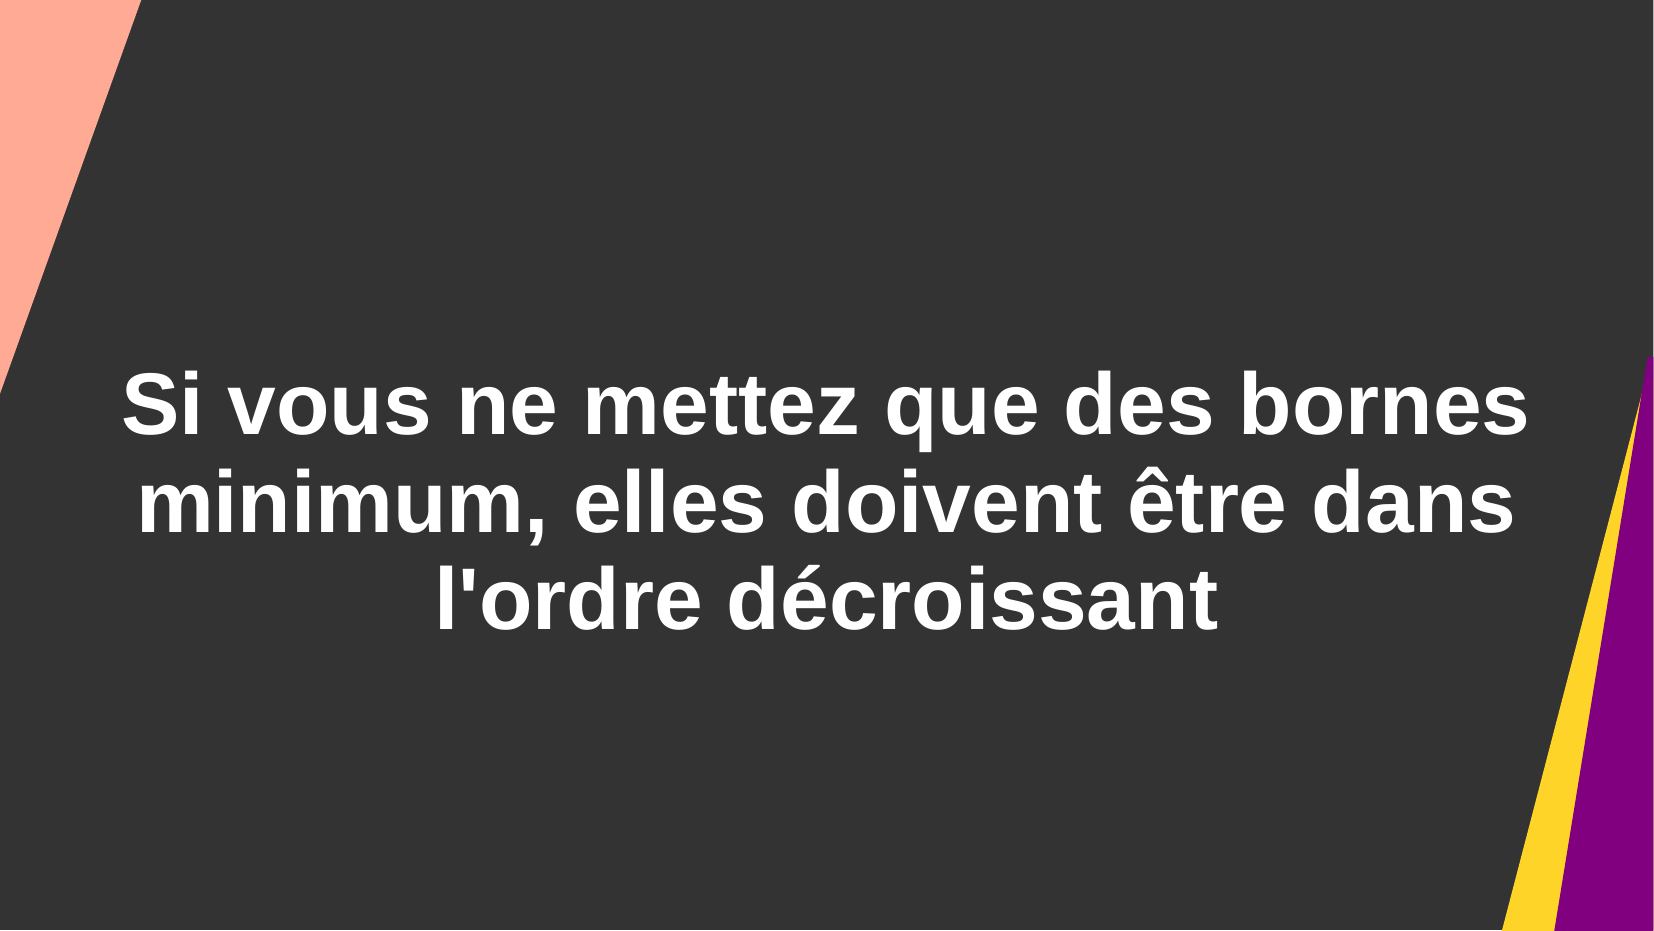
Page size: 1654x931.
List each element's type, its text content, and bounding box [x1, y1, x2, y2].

title Si vous ne mettez que des bornes minimum, elles doivent être dans l'ordre décroissant [31, 355, 1622, 649]
text_box [0, 0, 142, 394]
text_box [1501, 356, 1654, 931]
